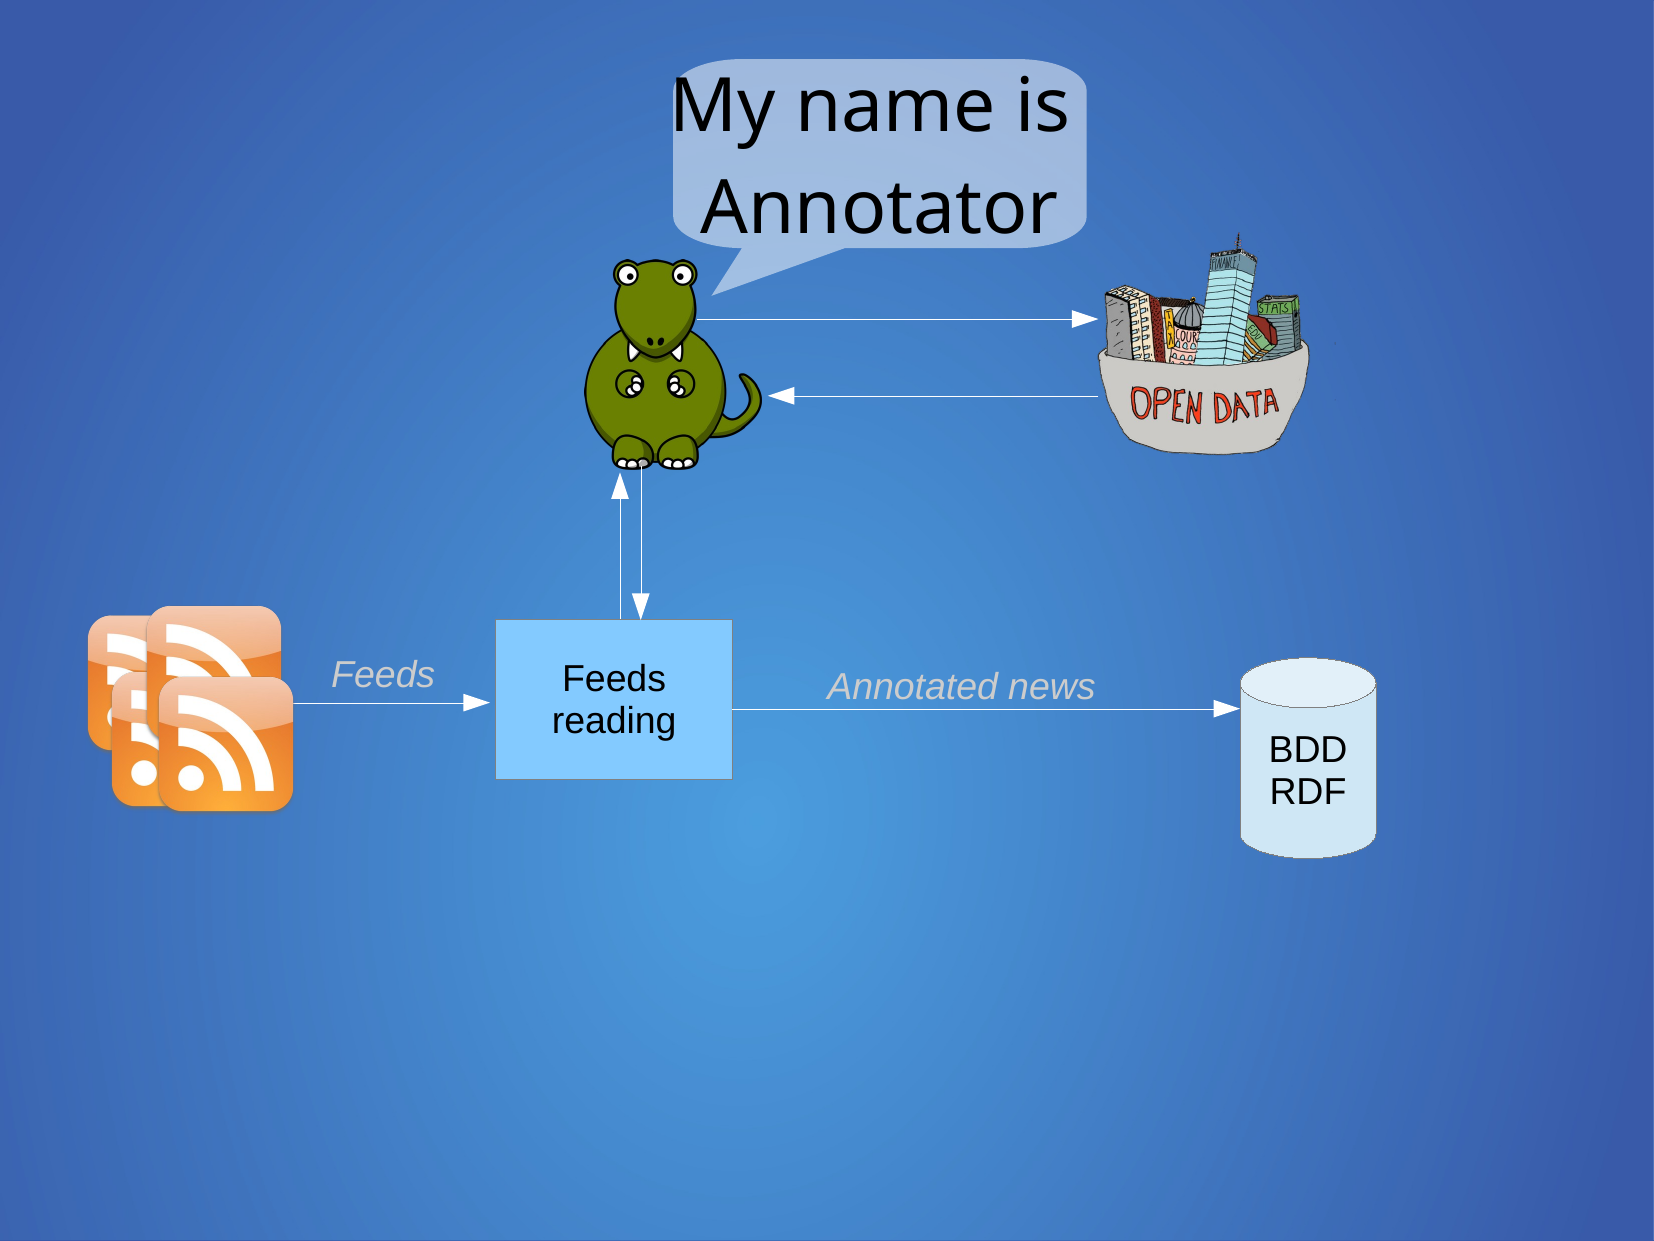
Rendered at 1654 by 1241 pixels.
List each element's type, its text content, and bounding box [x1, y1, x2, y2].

picture [0, 0, 1654, 1241]
text_box Feeds reading [495, 619, 733, 780]
text_box My name is Annotator [673, 59, 1087, 296]
text_box Feeds [316, 645, 473, 703]
text_box Annotated news [812, 657, 1241, 733]
text_box BDD RDF [1240, 684, 1377, 859]
